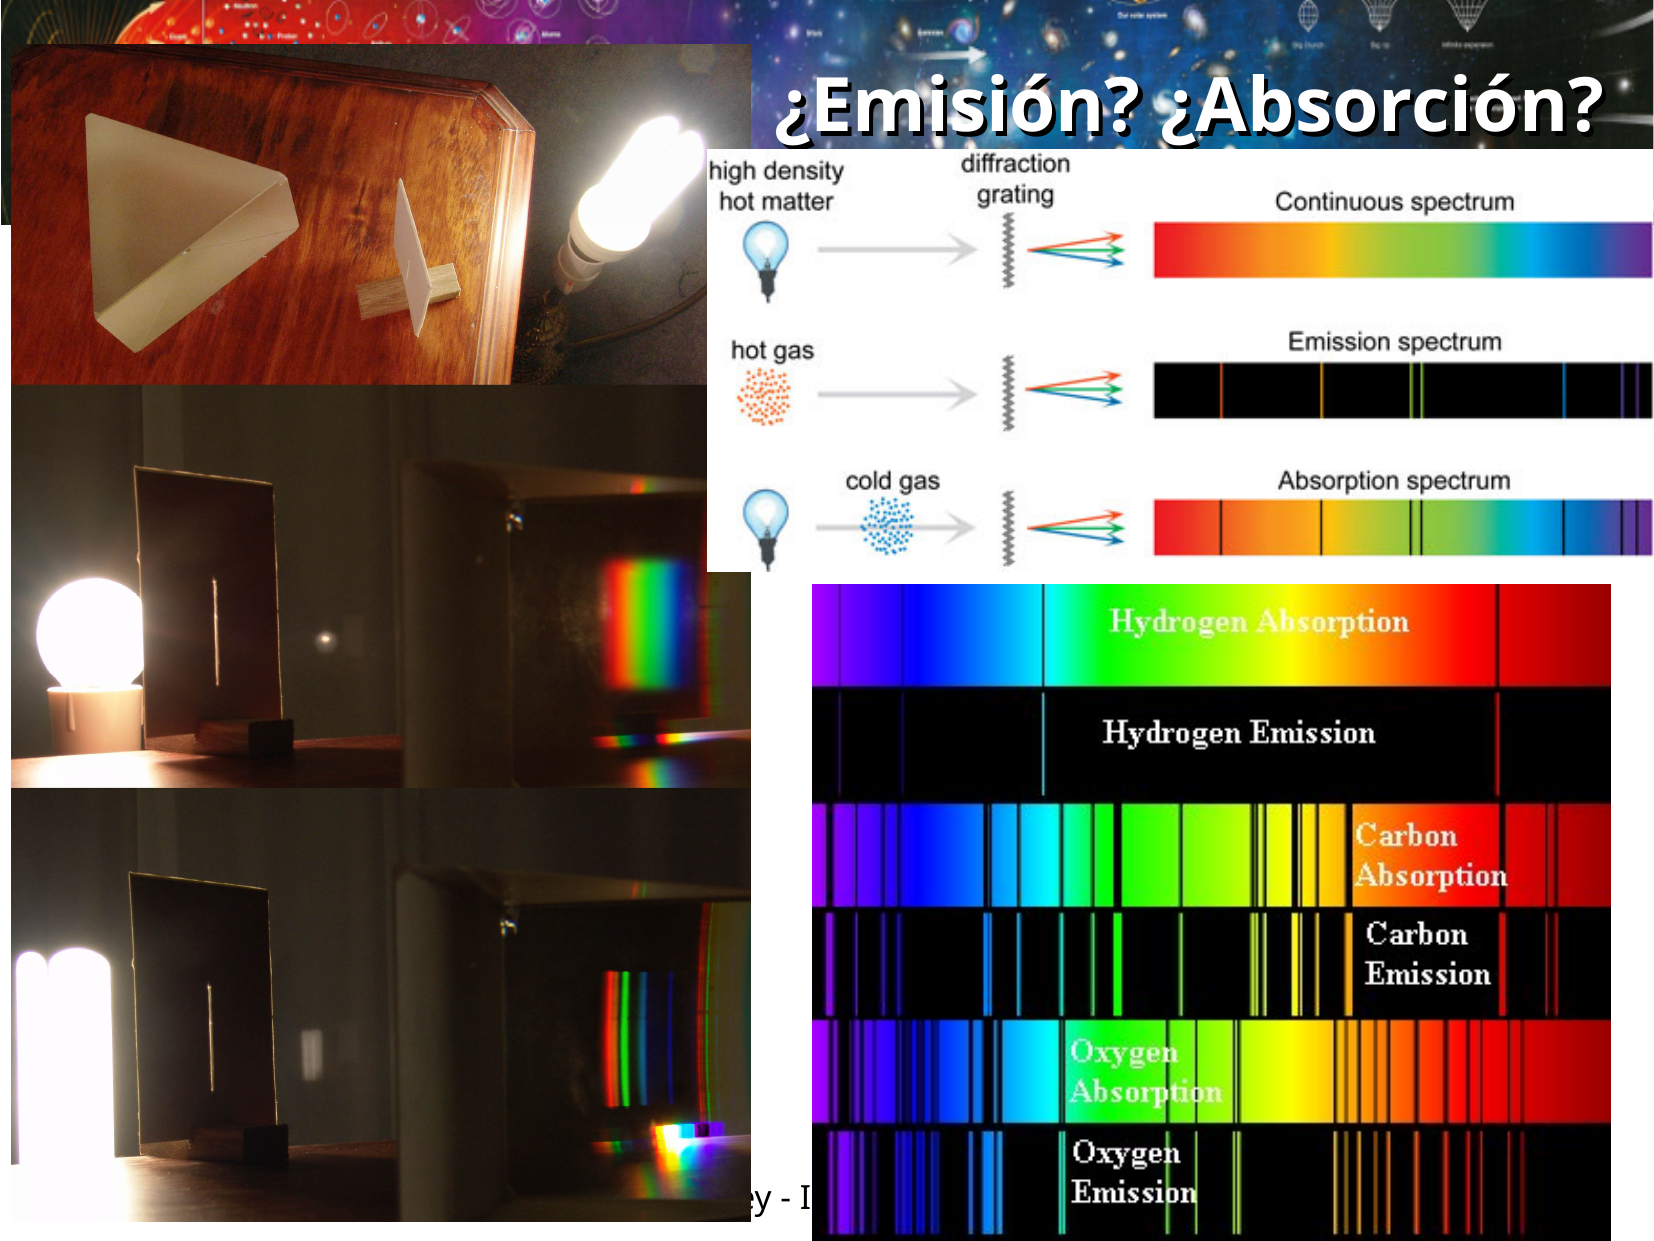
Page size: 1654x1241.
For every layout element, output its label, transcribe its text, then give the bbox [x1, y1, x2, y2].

title ¿Emisión? ¿Absorción? [45, 15, 1606, 149]
picture [812, 584, 1611, 1241]
picture [1, 0, 1654, 1222]
